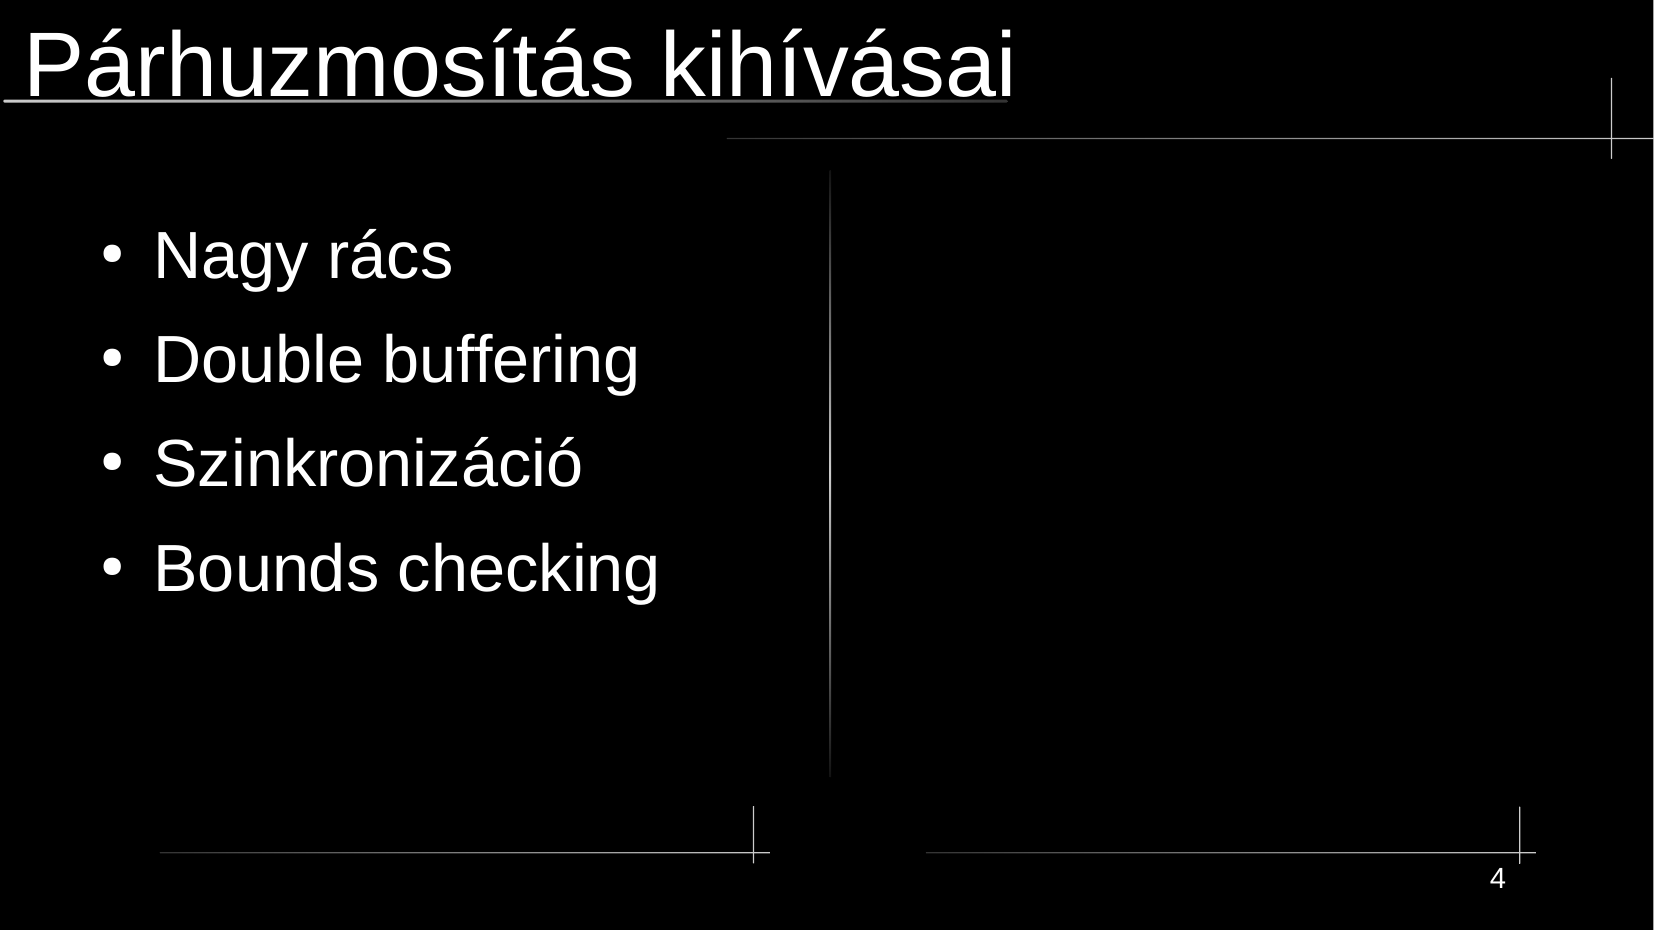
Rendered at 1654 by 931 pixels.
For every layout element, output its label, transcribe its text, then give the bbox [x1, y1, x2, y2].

list Nagy rács Double buffering Szinkronizáció Bounds checking [82, 217, 1571, 758]
title Párhuzmosítás kihívásai [23, 11, 1589, 119]
